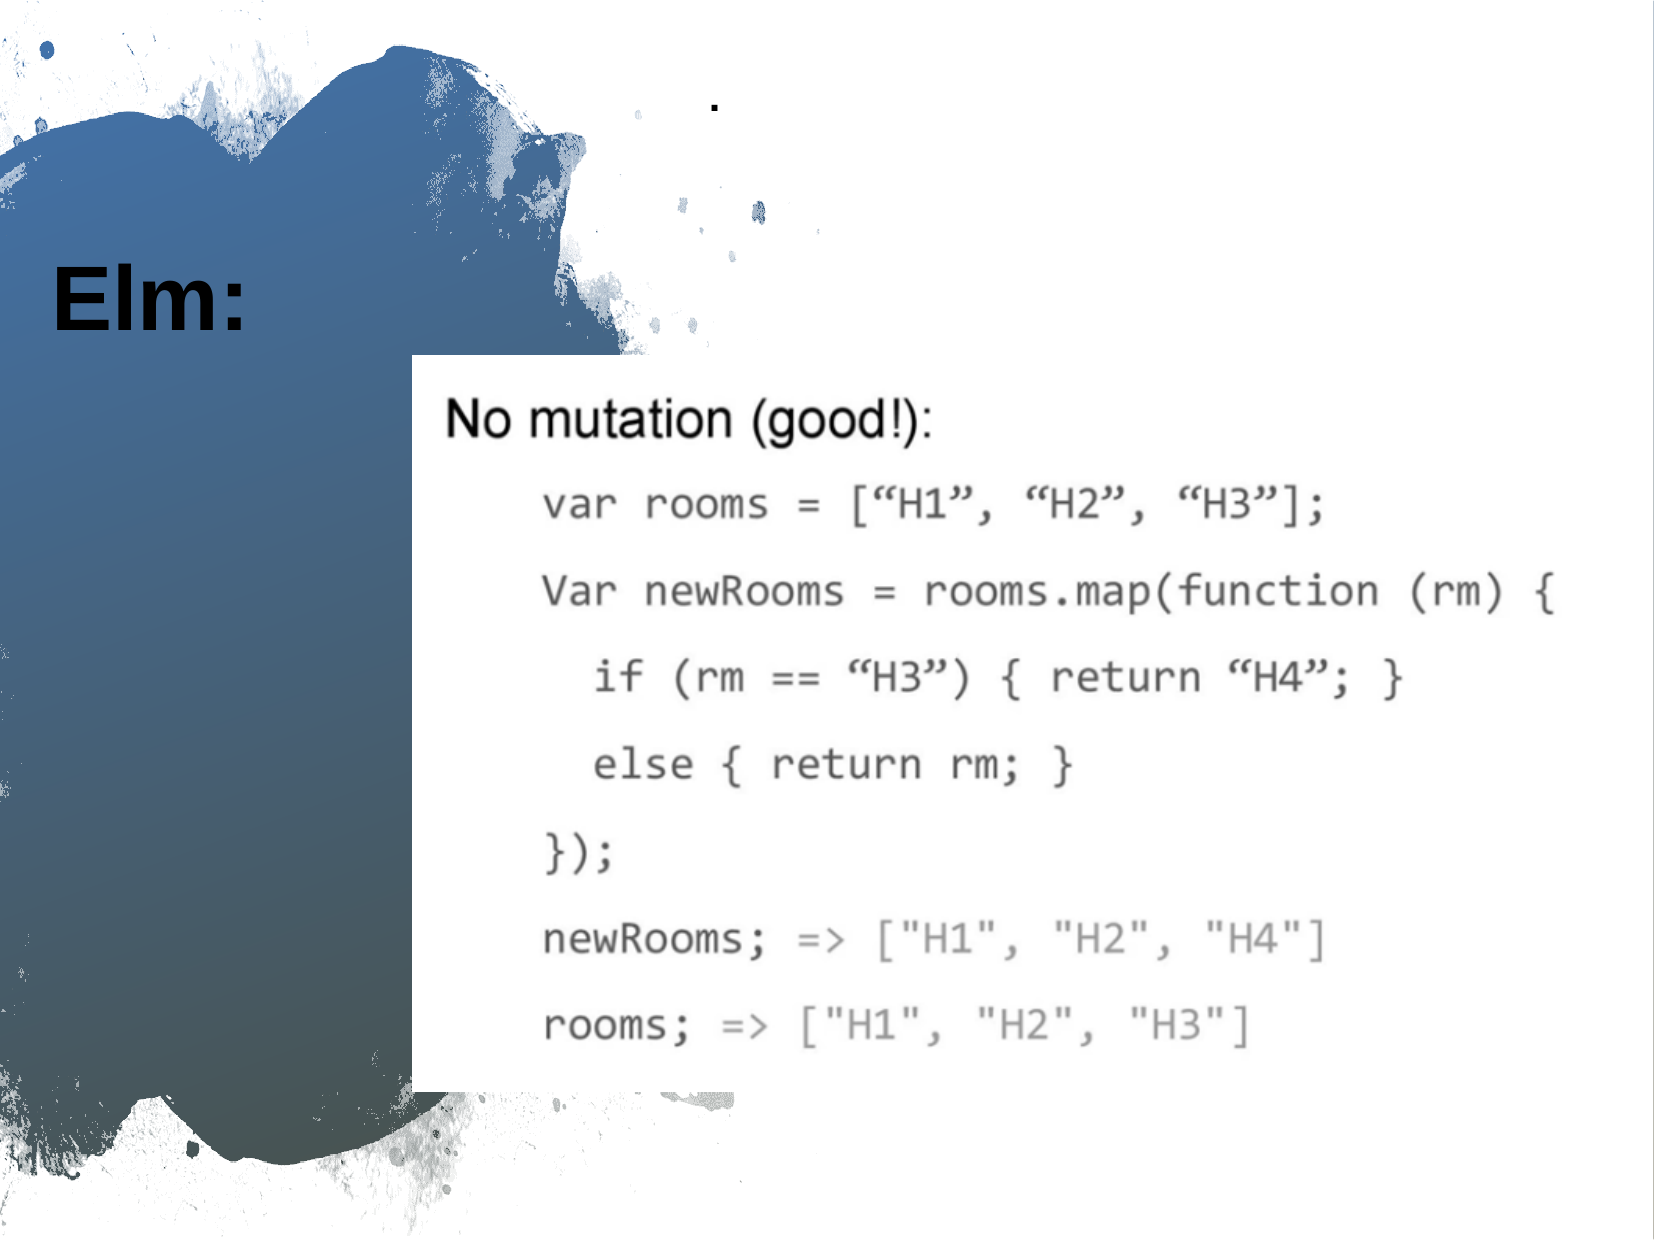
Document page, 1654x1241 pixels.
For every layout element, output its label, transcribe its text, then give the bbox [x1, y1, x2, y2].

text_box . [687, 0, 1556, 355]
text_box Elm: [51, 105, 636, 605]
picture [0, 0, 1654, 1240]
